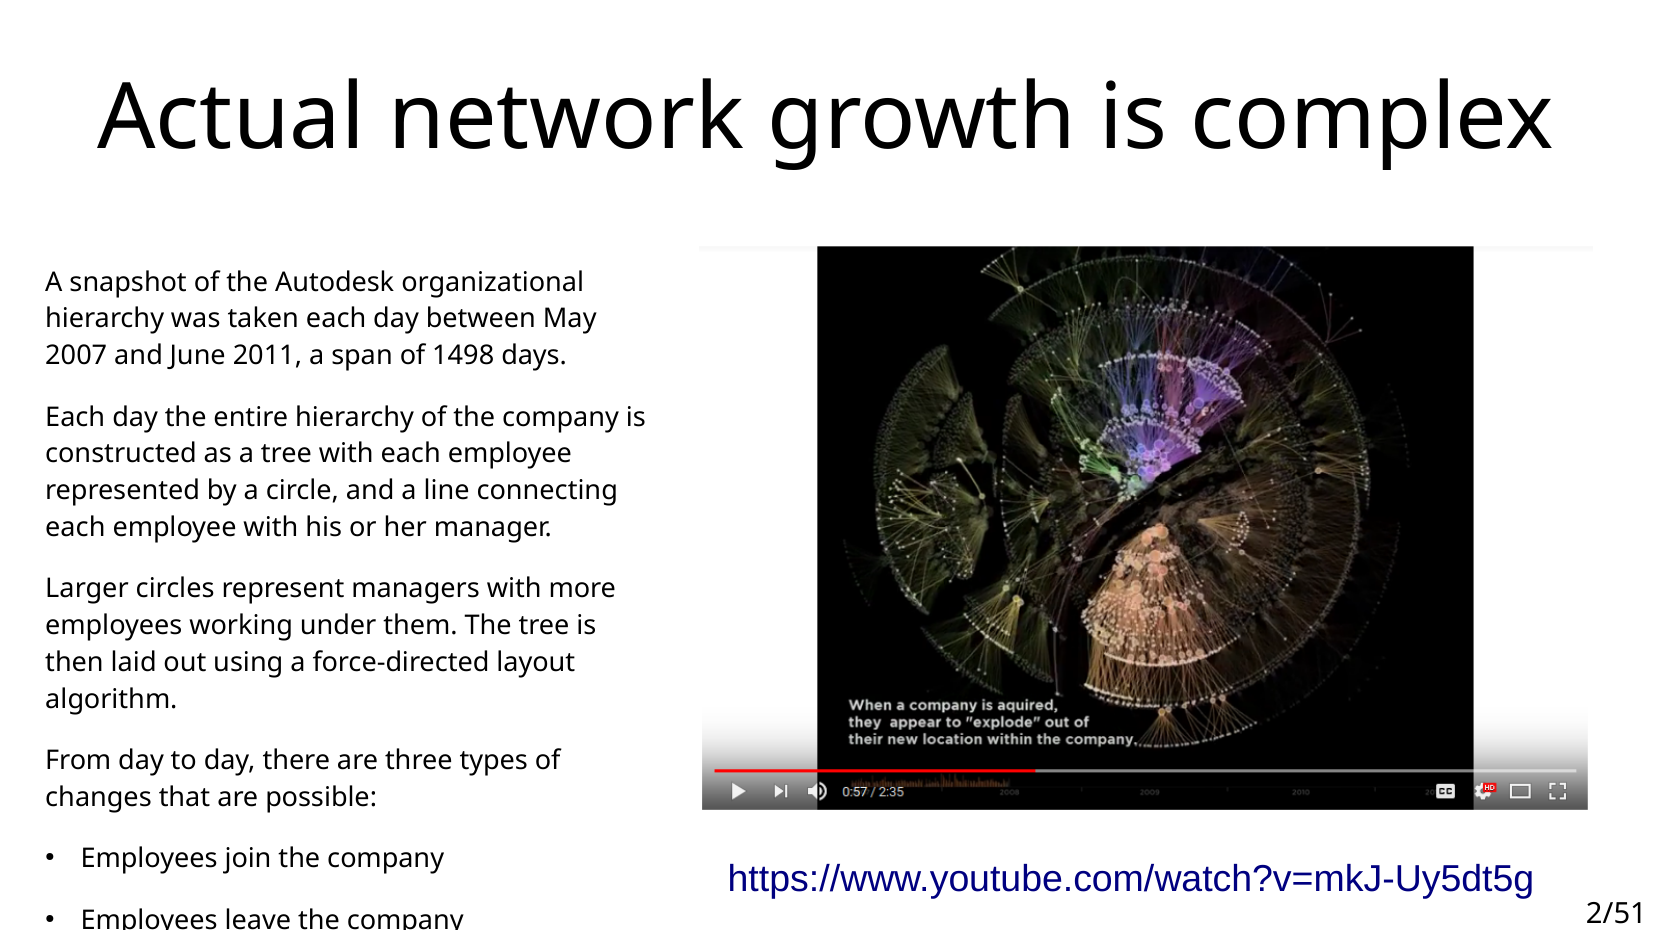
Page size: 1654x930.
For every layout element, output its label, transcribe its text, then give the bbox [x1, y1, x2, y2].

text_box A snapshot of the Autodesk organizational hierarchy was taken each day between May 2007 and June 2011, a span of 1498 days. Each day the entire hierarchy of the company is constructed as a tree with each employee represented by a circle, and a line connecting each employee with his or her manager. Larger circles represent managers with more employees working under them. The tree is then laid out using a force-directed layout algorithm. From day to day, there are three types of changes that are possible: Employees join the company Employees leave the company Employees change managers [30, 255, 676, 880]
picture [699, 237, 1593, 814]
title Actual network growth is complex [82, 1, 1571, 225]
text_box https://www.youtube.com/watch?v=mkJ-Uy5dt5g [712, 849, 1550, 907]
